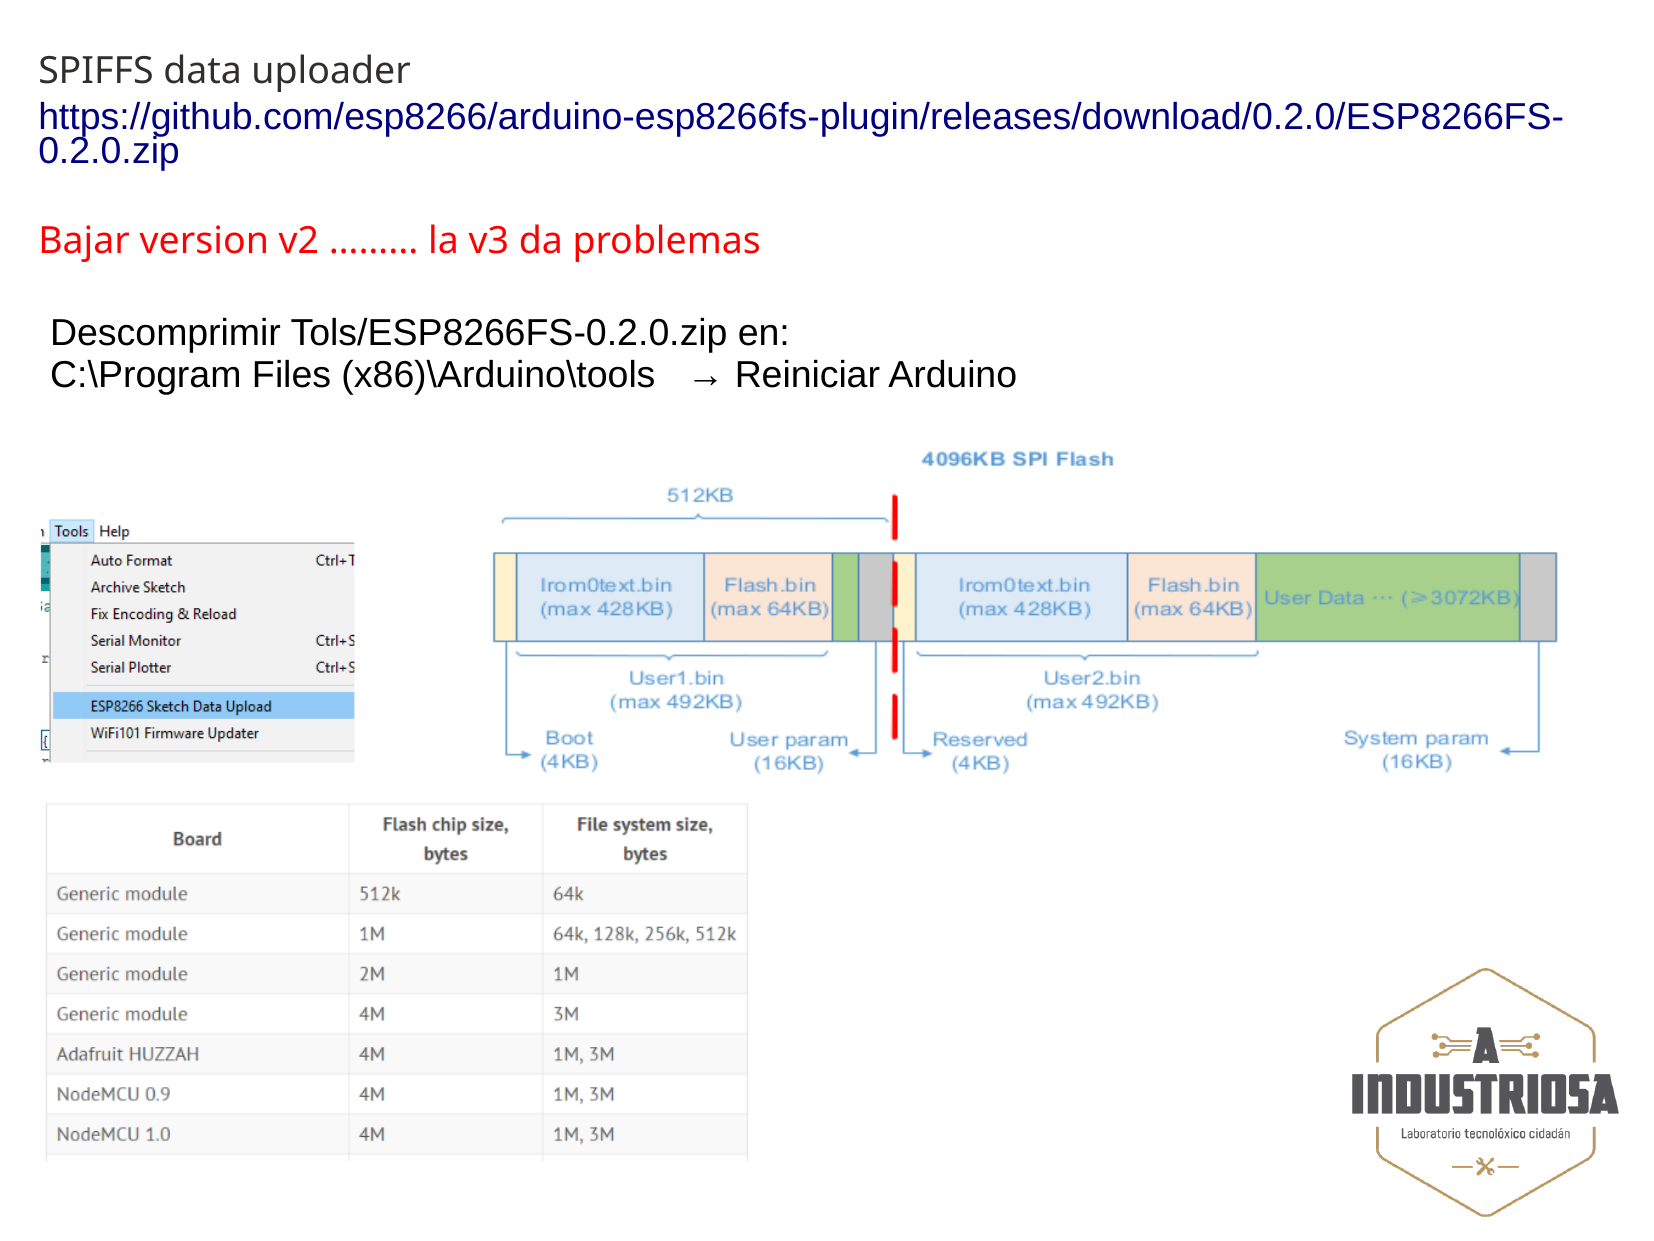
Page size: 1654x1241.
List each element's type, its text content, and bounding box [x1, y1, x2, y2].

text_box Descomprimir Tols/ESP8266FS-0.2.0.zip en: C:\Program Files (x86)\Arduino\tools → Reiniciar Arduino [35, 303, 1607, 532]
picture [35, 425, 1580, 1170]
text_box SPIFFS data uploader https://github.com/esp8266/arduino-esp8266fs-plugin/releases/download/0.2.0/ESP8266FS-0.2.0.zip Bajar version v2 ……... la v3 da problemas [23, 36, 1580, 308]
picture [1352, 968, 1619, 1217]
